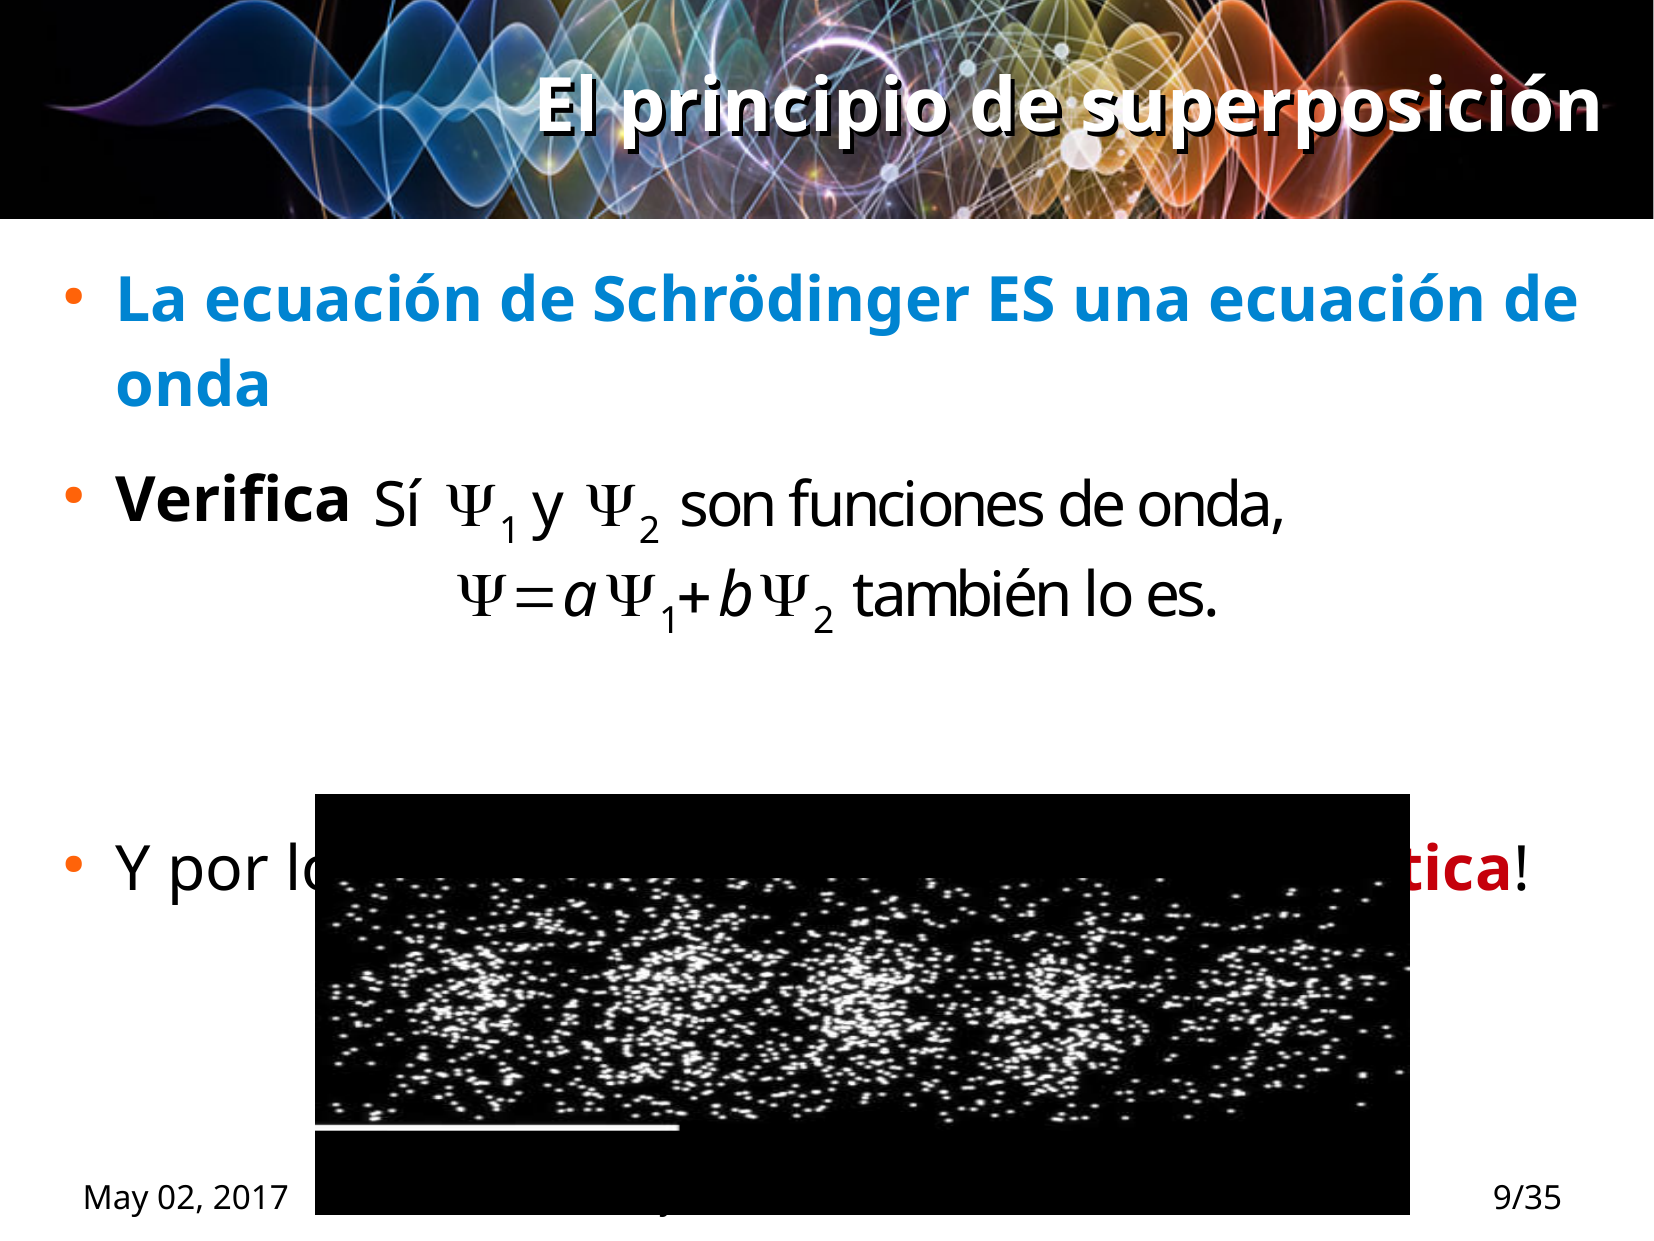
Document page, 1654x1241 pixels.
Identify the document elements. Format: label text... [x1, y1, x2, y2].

chart [367, 465, 1306, 644]
picture [315, 794, 1410, 1216]
list La ecuación de Schrödinger ES una ecuación de onda Verifica el principio de superposición: Y por lo tanto ¡existe la interferencia cuántica! [45, 255, 1606, 1156]
picture [0, 0, 1654, 219]
title El principio de superposición [45, 15, 1606, 191]
